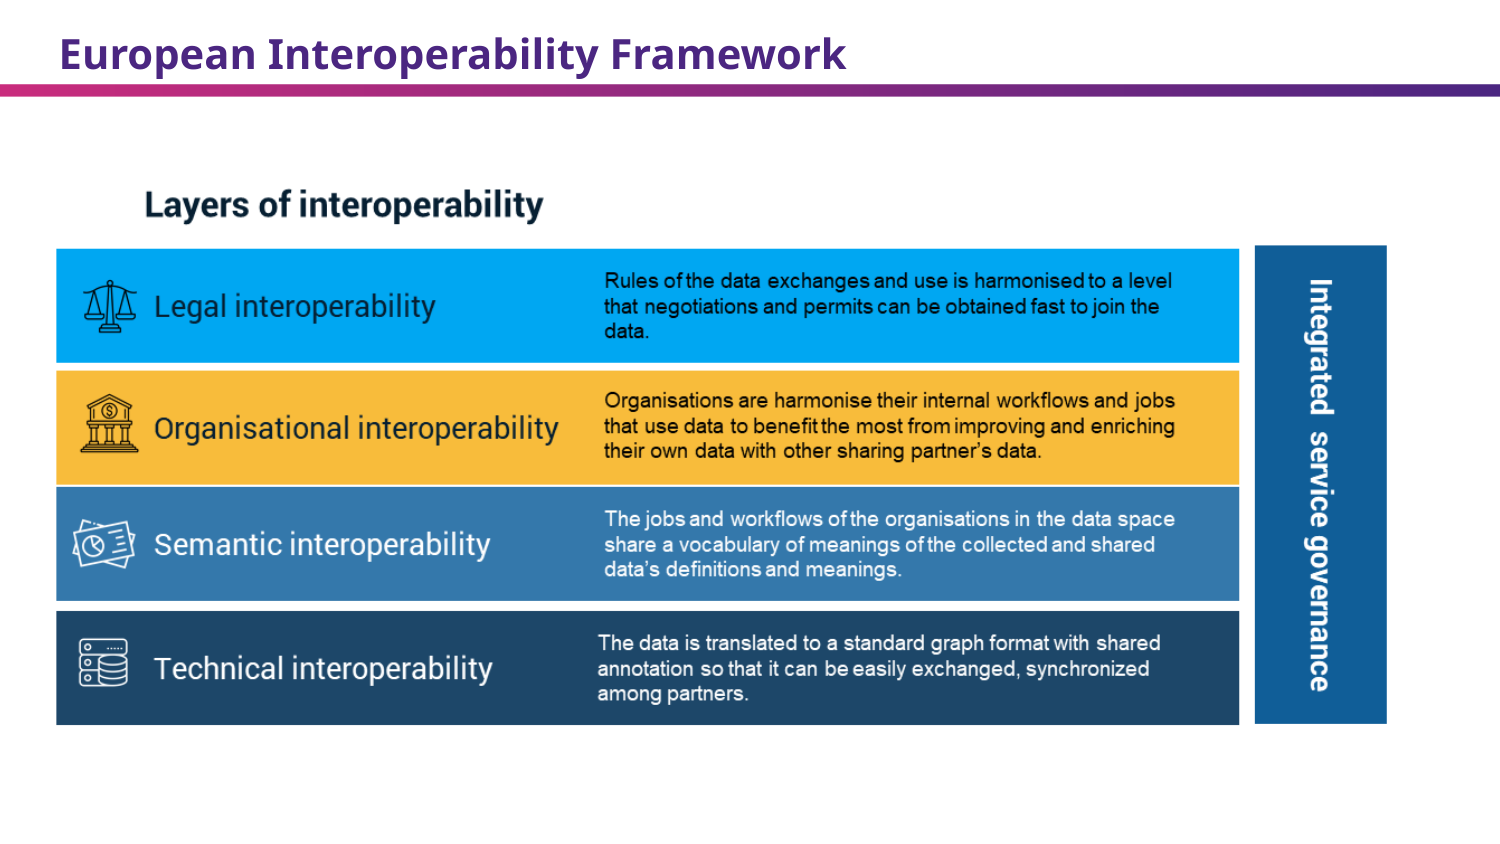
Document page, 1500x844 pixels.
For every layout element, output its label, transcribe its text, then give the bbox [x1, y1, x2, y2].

text_box European Interoperability Framework [43, 12, 963, 93]
picture [0, 0, 1500, 844]
